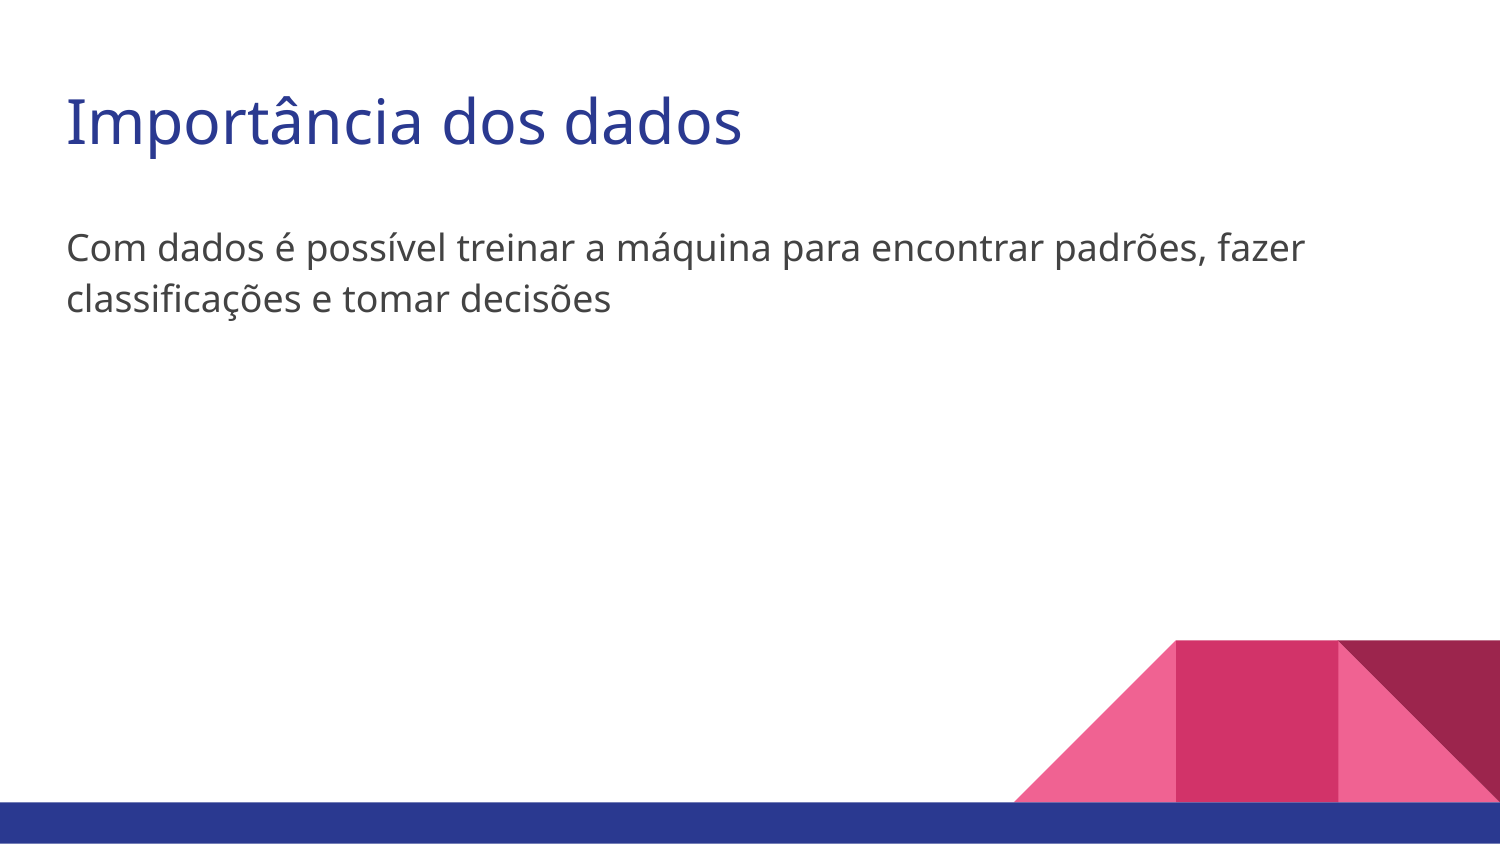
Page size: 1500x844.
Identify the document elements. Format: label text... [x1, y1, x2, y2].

title Importância dos dados [51, 67, 1449, 167]
list Com dados é possível treinar a máquina para encontrar padrões, fazer classificações e tomar decisões [51, 201, 1449, 750]
